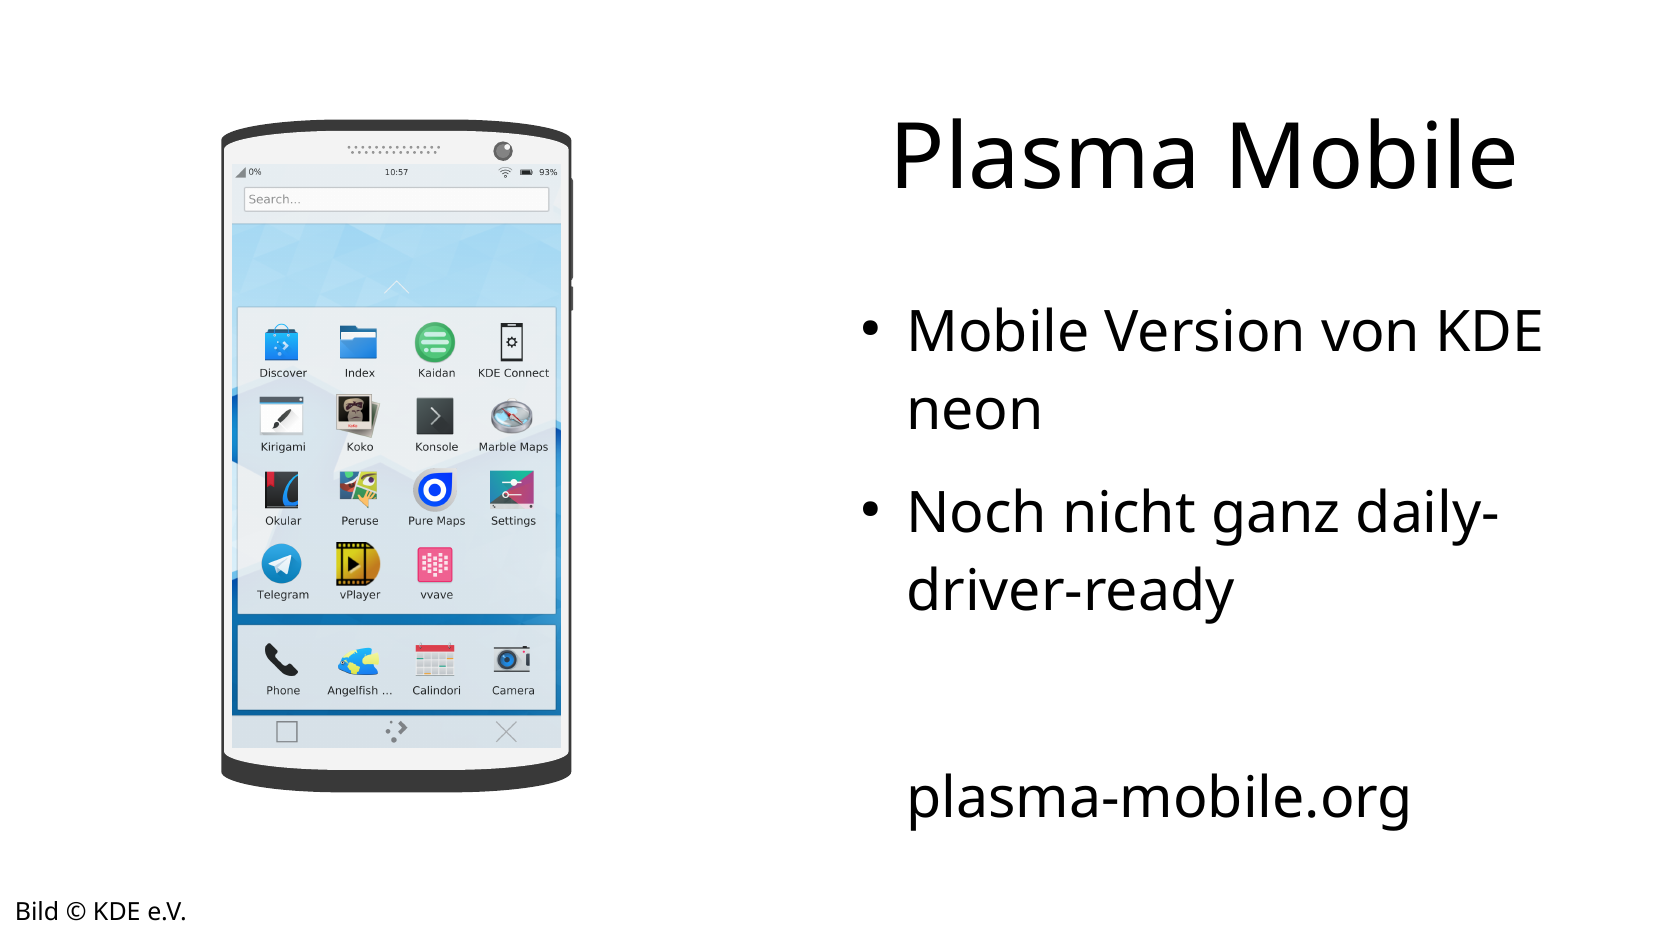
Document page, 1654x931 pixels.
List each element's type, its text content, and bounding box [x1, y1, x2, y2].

list Mobile Version von KDE neon Noch nicht ganz daily-driver-ready plasma-mobile.org [845, 290, 1572, 839]
title Plasma Mobile [838, 49, 1571, 257]
text_box Bild © KDE e.V. [0, 885, 360, 929]
picture [79, 0, 709, 879]
